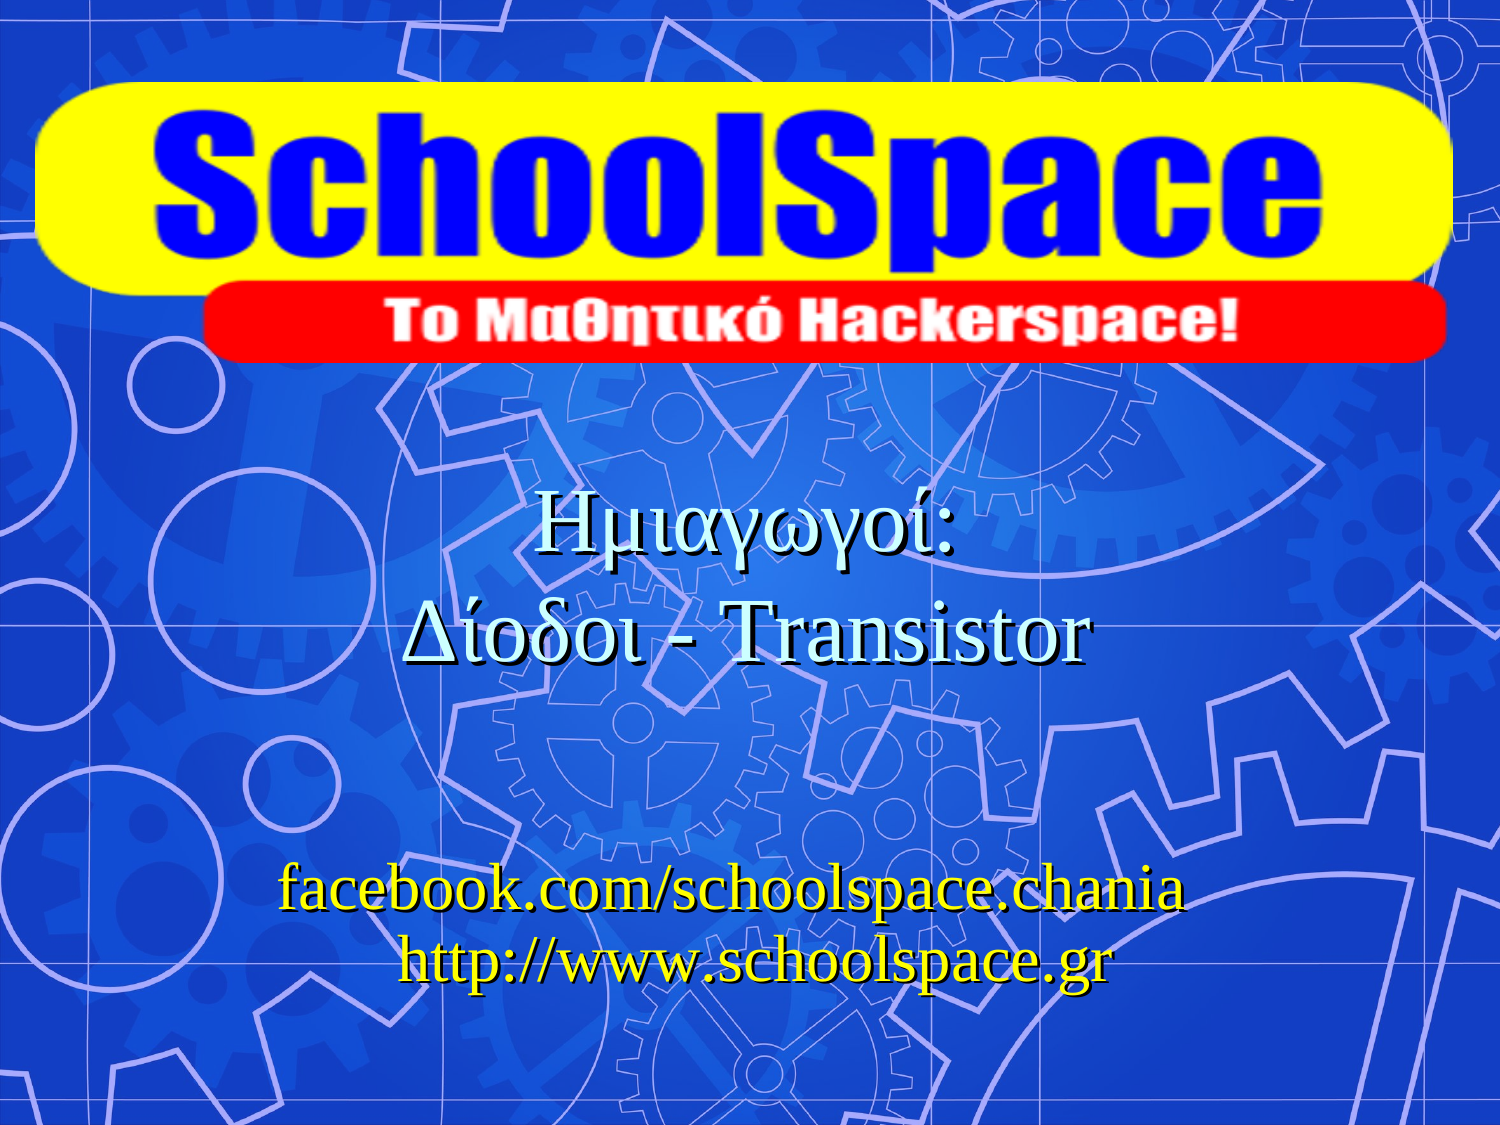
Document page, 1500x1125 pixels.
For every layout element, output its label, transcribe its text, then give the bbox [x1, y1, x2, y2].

picture [0, 0, 1500, 1125]
title http://www.schoolspace.gr [70, 833, 1441, 1075]
title Ημιαγωγοί: Δίοδοι - Transistor [42, 437, 1449, 703]
title facebook.com/schoolspace.chania [47, 762, 1417, 1004]
